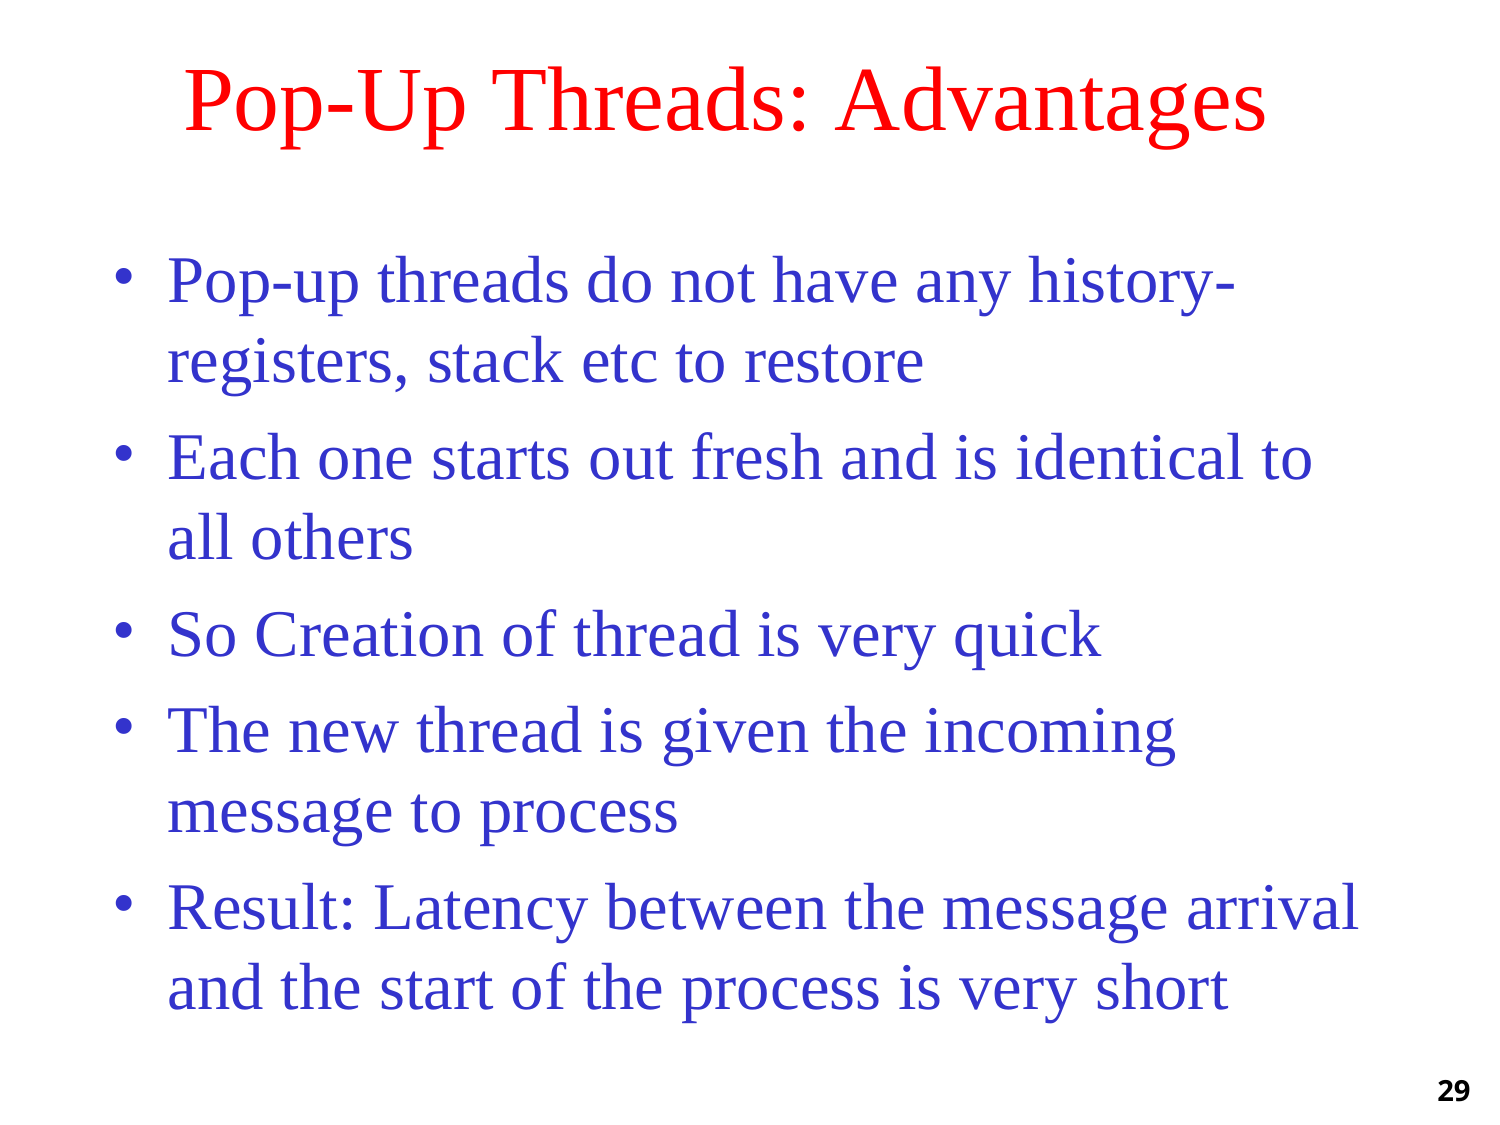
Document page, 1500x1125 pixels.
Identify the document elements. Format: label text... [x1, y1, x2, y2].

text_box <number> [1404, 1064, 1486, 1125]
text_box Pop-Up Threads: Advantages [89, 0, 1365, 188]
text_box Pop-up threads do not have any history- registers, stack etc to restore Each one starts out fresh and is identical to all others So Creation of thread is very quick The new thread is given the incoming message to process Result: Latency between the message arrival and the start of the process is very short [97, 228, 1388, 1035]
